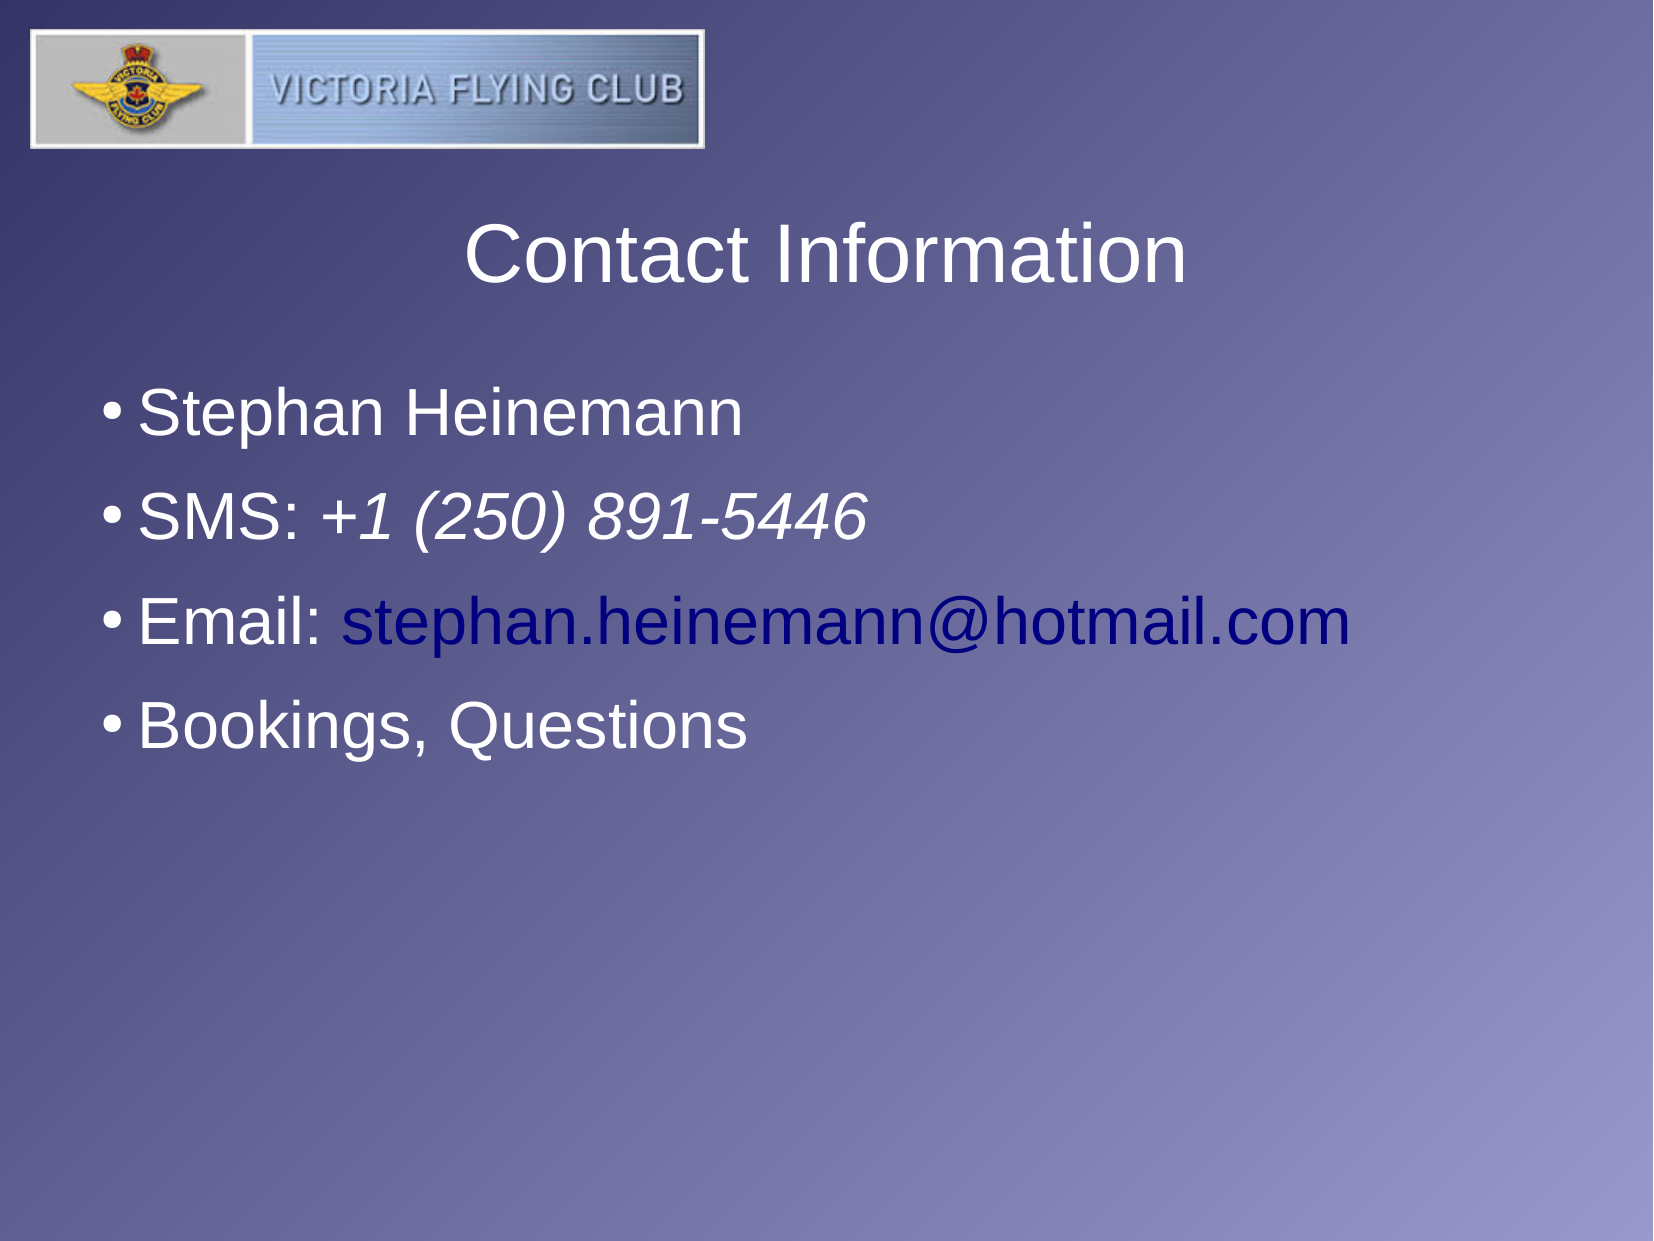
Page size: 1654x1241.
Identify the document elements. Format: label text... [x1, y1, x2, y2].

picture [30, 29, 705, 149]
list Stephan Heinemann SMS: +1 (250) 891-5446 Email: stephan.heinemann@hotmail.com Bookings, Questions [82, 375, 1571, 1095]
title Contact Information [82, 150, 1571, 358]
